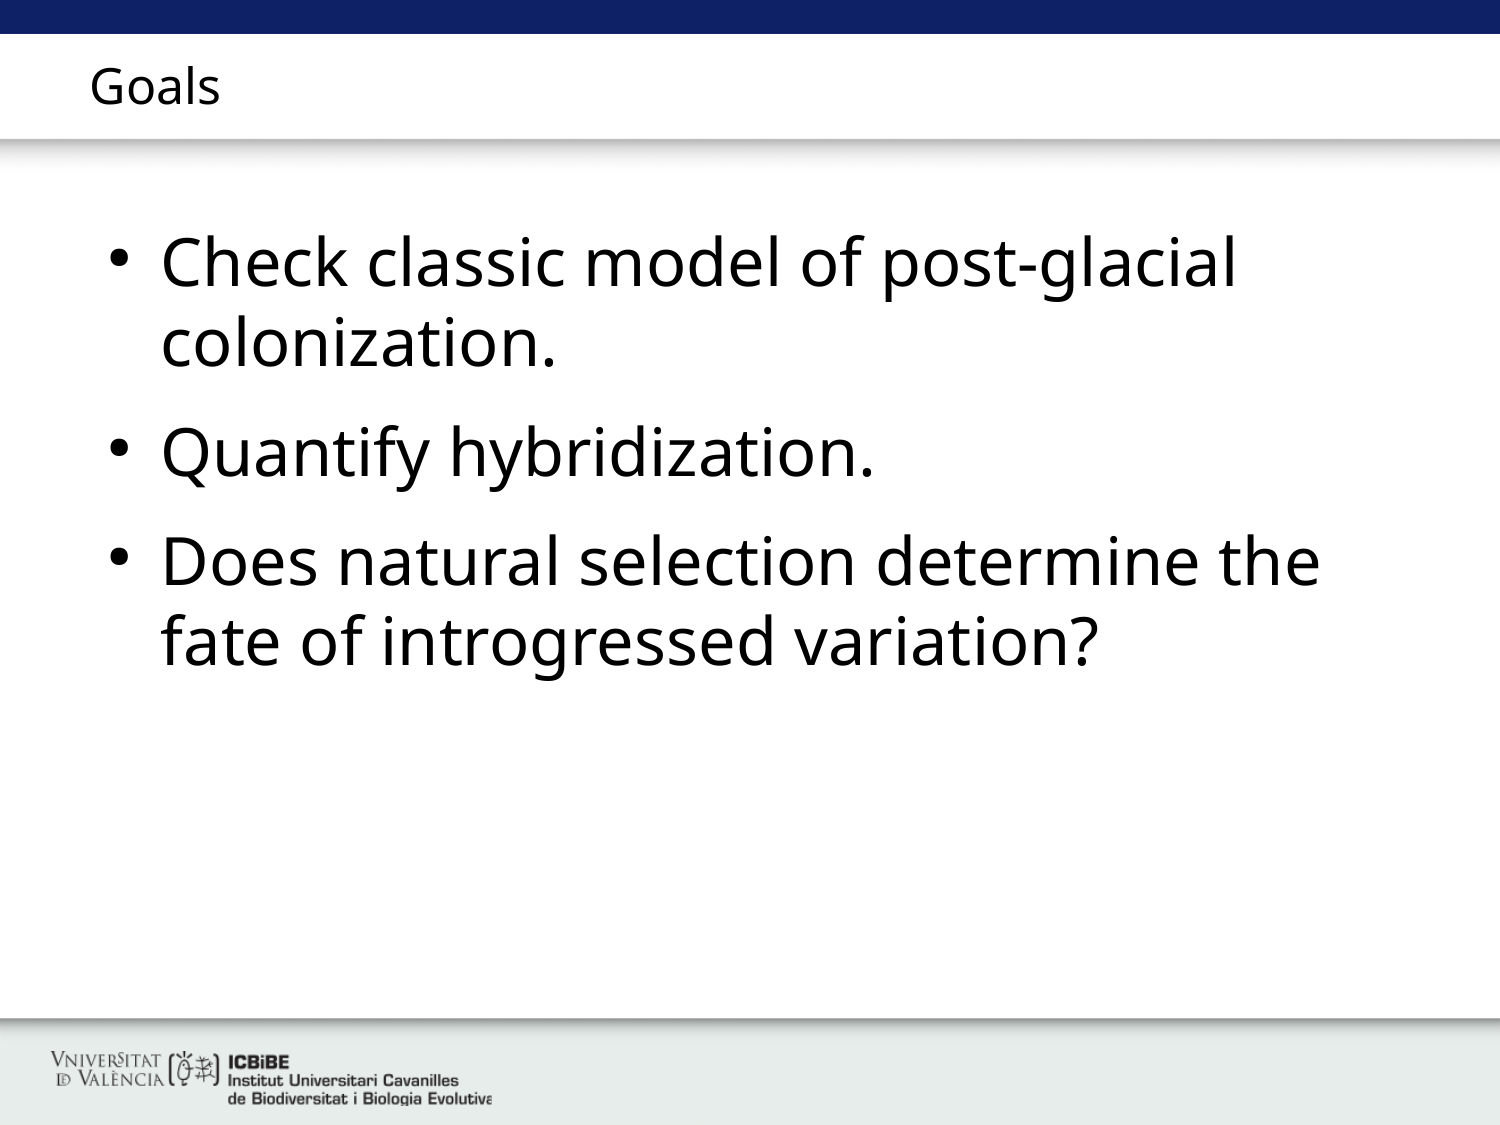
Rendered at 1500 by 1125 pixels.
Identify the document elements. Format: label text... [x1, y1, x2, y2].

list Check classic model of post-glacial colonization. Quantify hybridization. Does natural selection determine the fate of introgressed variation? [75, 212, 1425, 955]
list Goals [75, 47, 825, 110]
picture [0, 0, 1500, 214]
picture [0, 1018, 1500, 1125]
